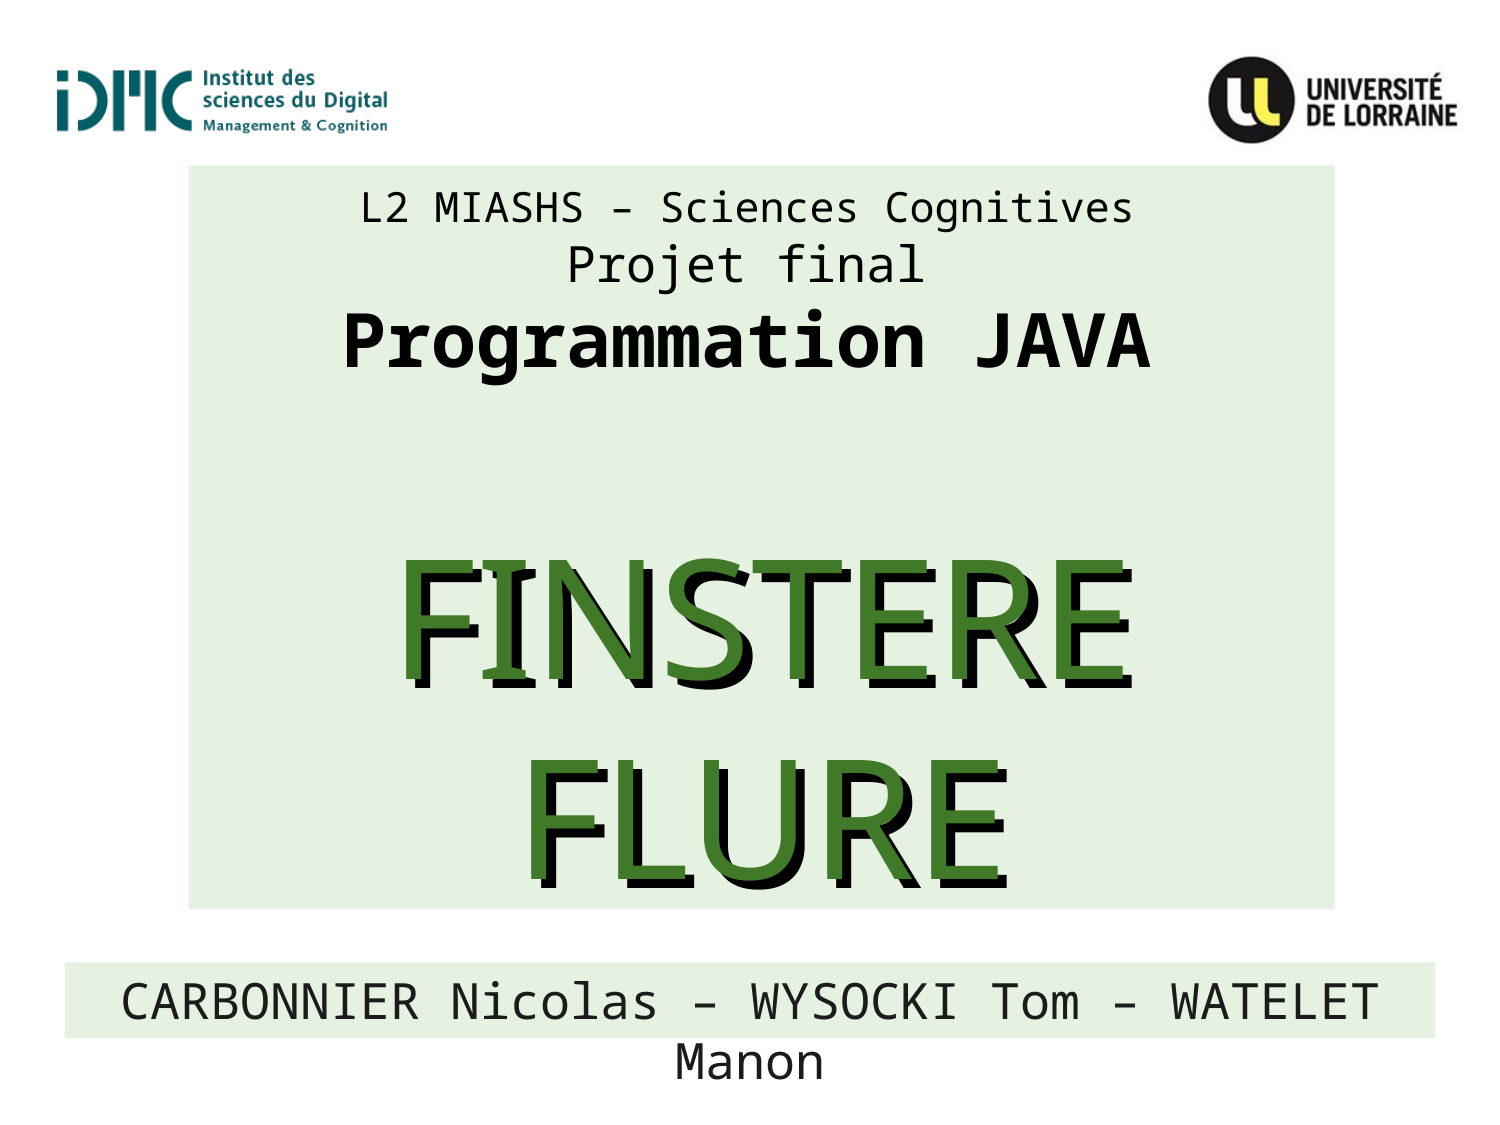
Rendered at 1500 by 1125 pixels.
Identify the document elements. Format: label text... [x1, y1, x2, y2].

picture [1187, 35, 1464, 164]
text_box L2 MIASHS – Sciences Cognitives Projet final Programmation JAVA FINSTERE FLURE [188, 165, 1335, 910]
picture [56, 61, 390, 142]
text_box CARBONNIER Nicolas – WYSOCKI Tom – WATELET Manon [64, 962, 1436, 1038]
